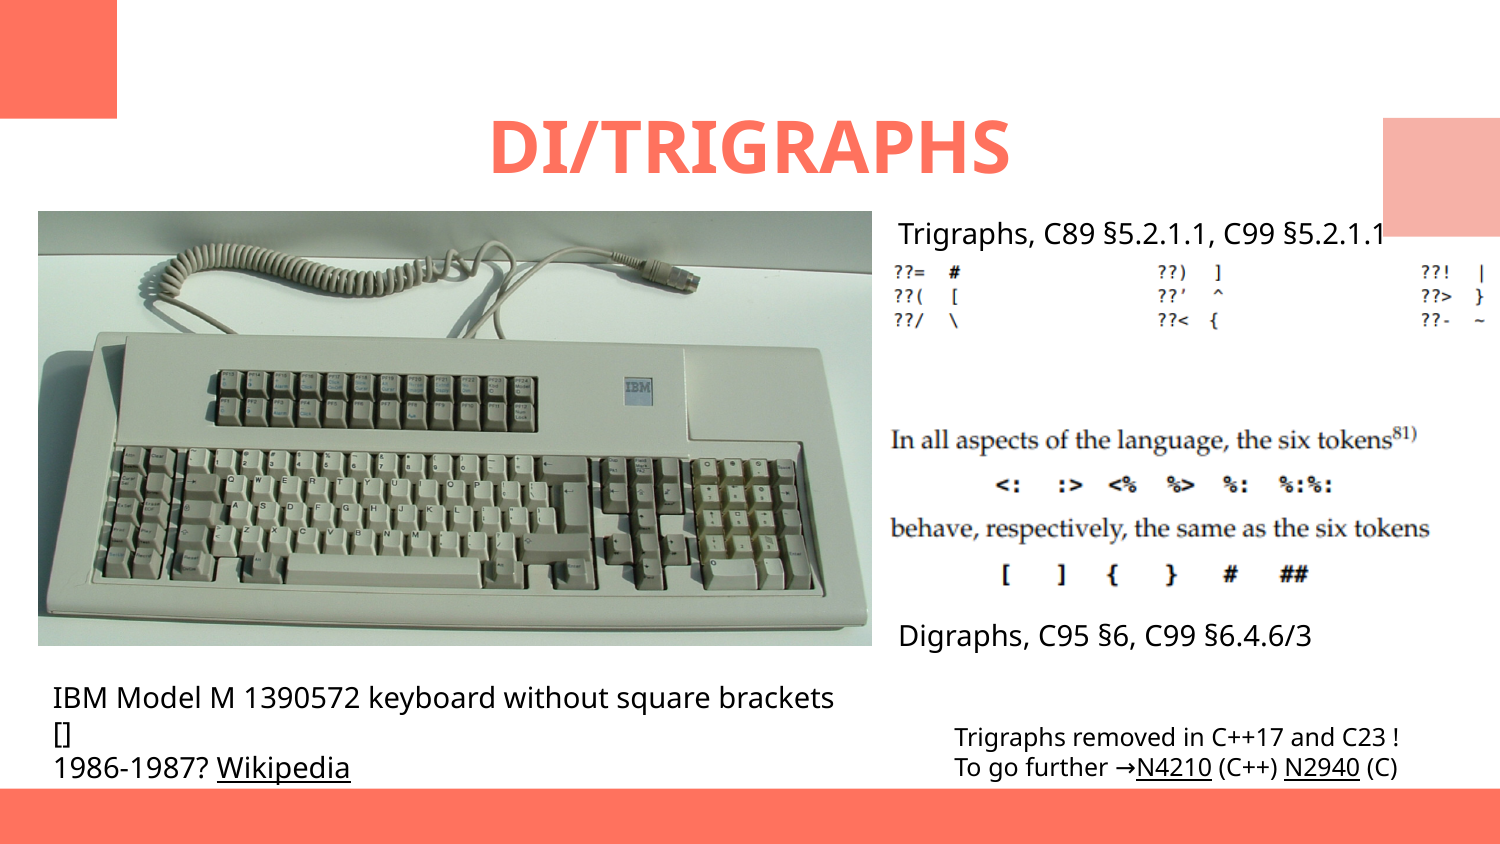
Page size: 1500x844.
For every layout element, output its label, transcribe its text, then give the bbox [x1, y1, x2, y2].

picture [883, 425, 1434, 603]
title DI/TRIGRAPHS [97, 107, 1402, 181]
picture [883, 252, 1500, 336]
text_box IBM Model M 1390572 keyboard without square brackets [] 1986-1987? Wikipedia [37, 664, 866, 785]
text_box Trigraphs, C89 §5.2.1.1, C99 §5.2.1.1 [883, 200, 1500, 252]
picture [38, 211, 872, 646]
text_box Digraphs, C95 §6, C99 §6.4.6/3 [883, 602, 1383, 654]
text_box Trigraphs removed in C++17 and C23 ! To go further →N4210 (C++) N2940 (C) [939, 706, 1500, 785]
